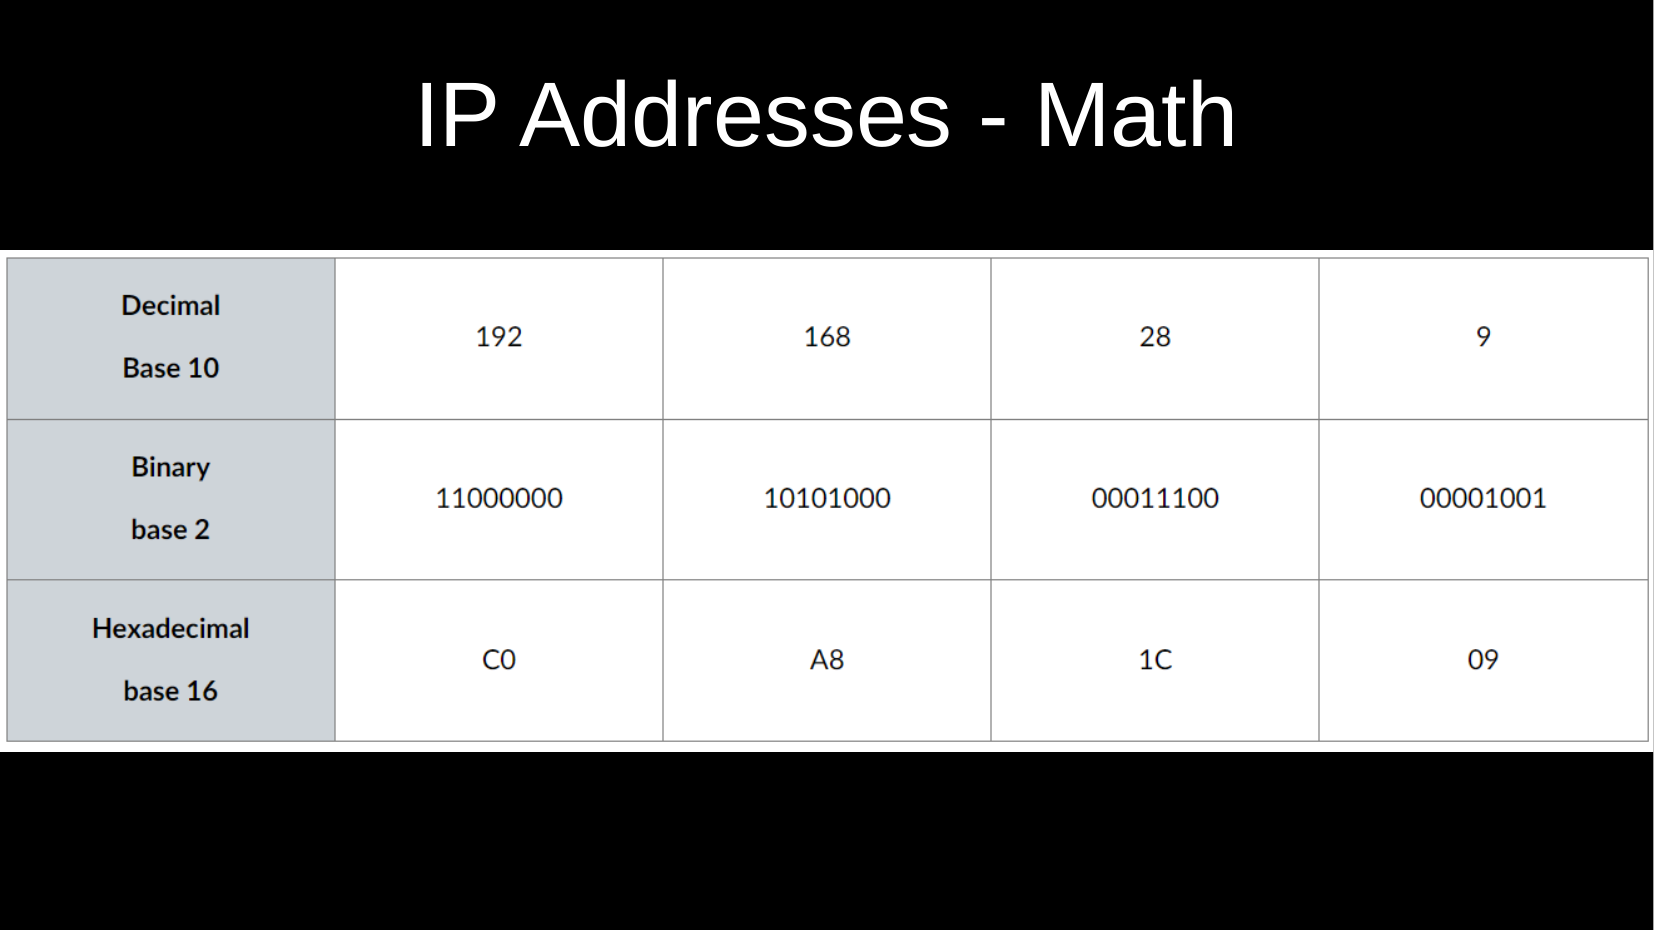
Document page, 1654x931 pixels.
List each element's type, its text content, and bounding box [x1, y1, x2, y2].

title IP Addresses - Math [82, 37, 1571, 193]
picture [0, 250, 1654, 752]
